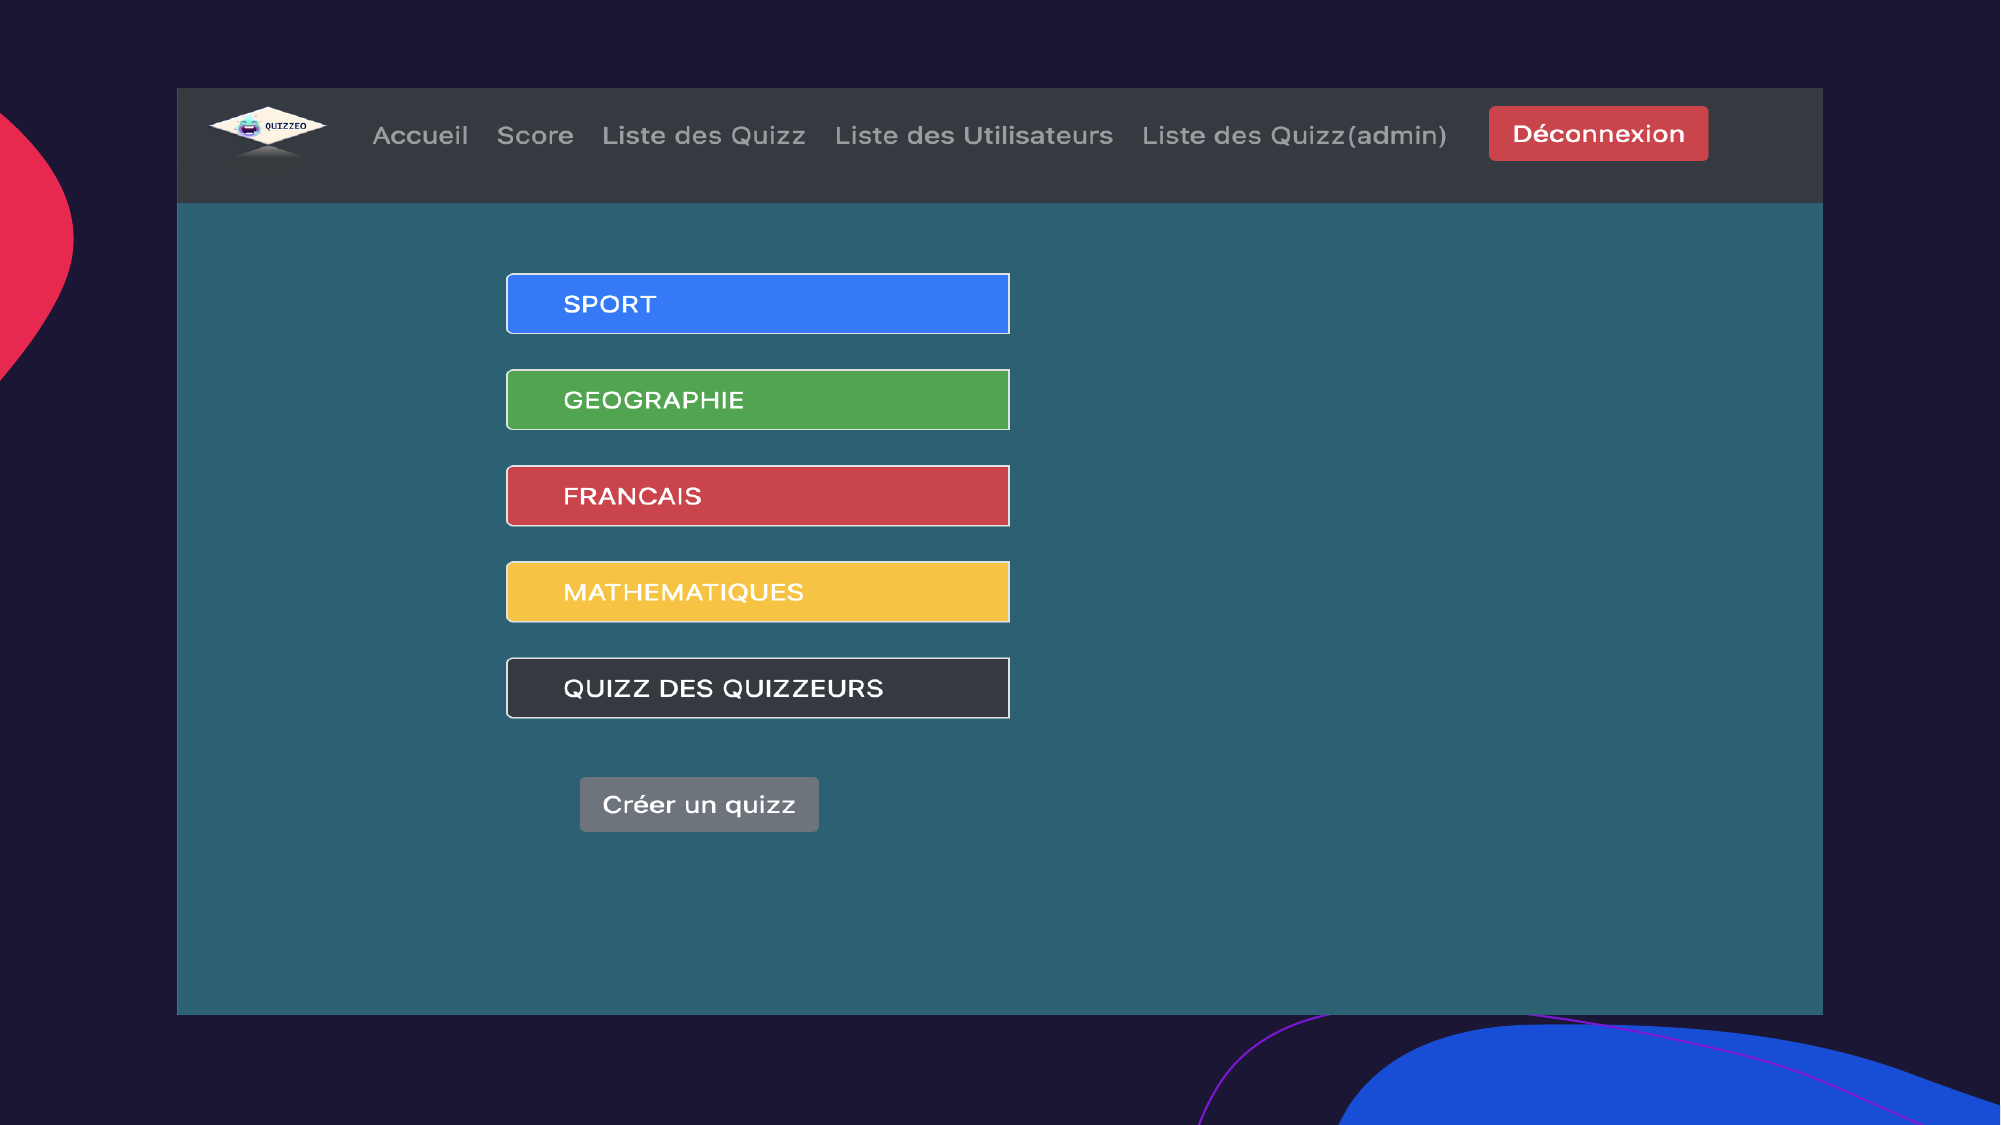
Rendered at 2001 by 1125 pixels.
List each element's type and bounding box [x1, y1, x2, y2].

picture [177, 88, 1823, 1015]
